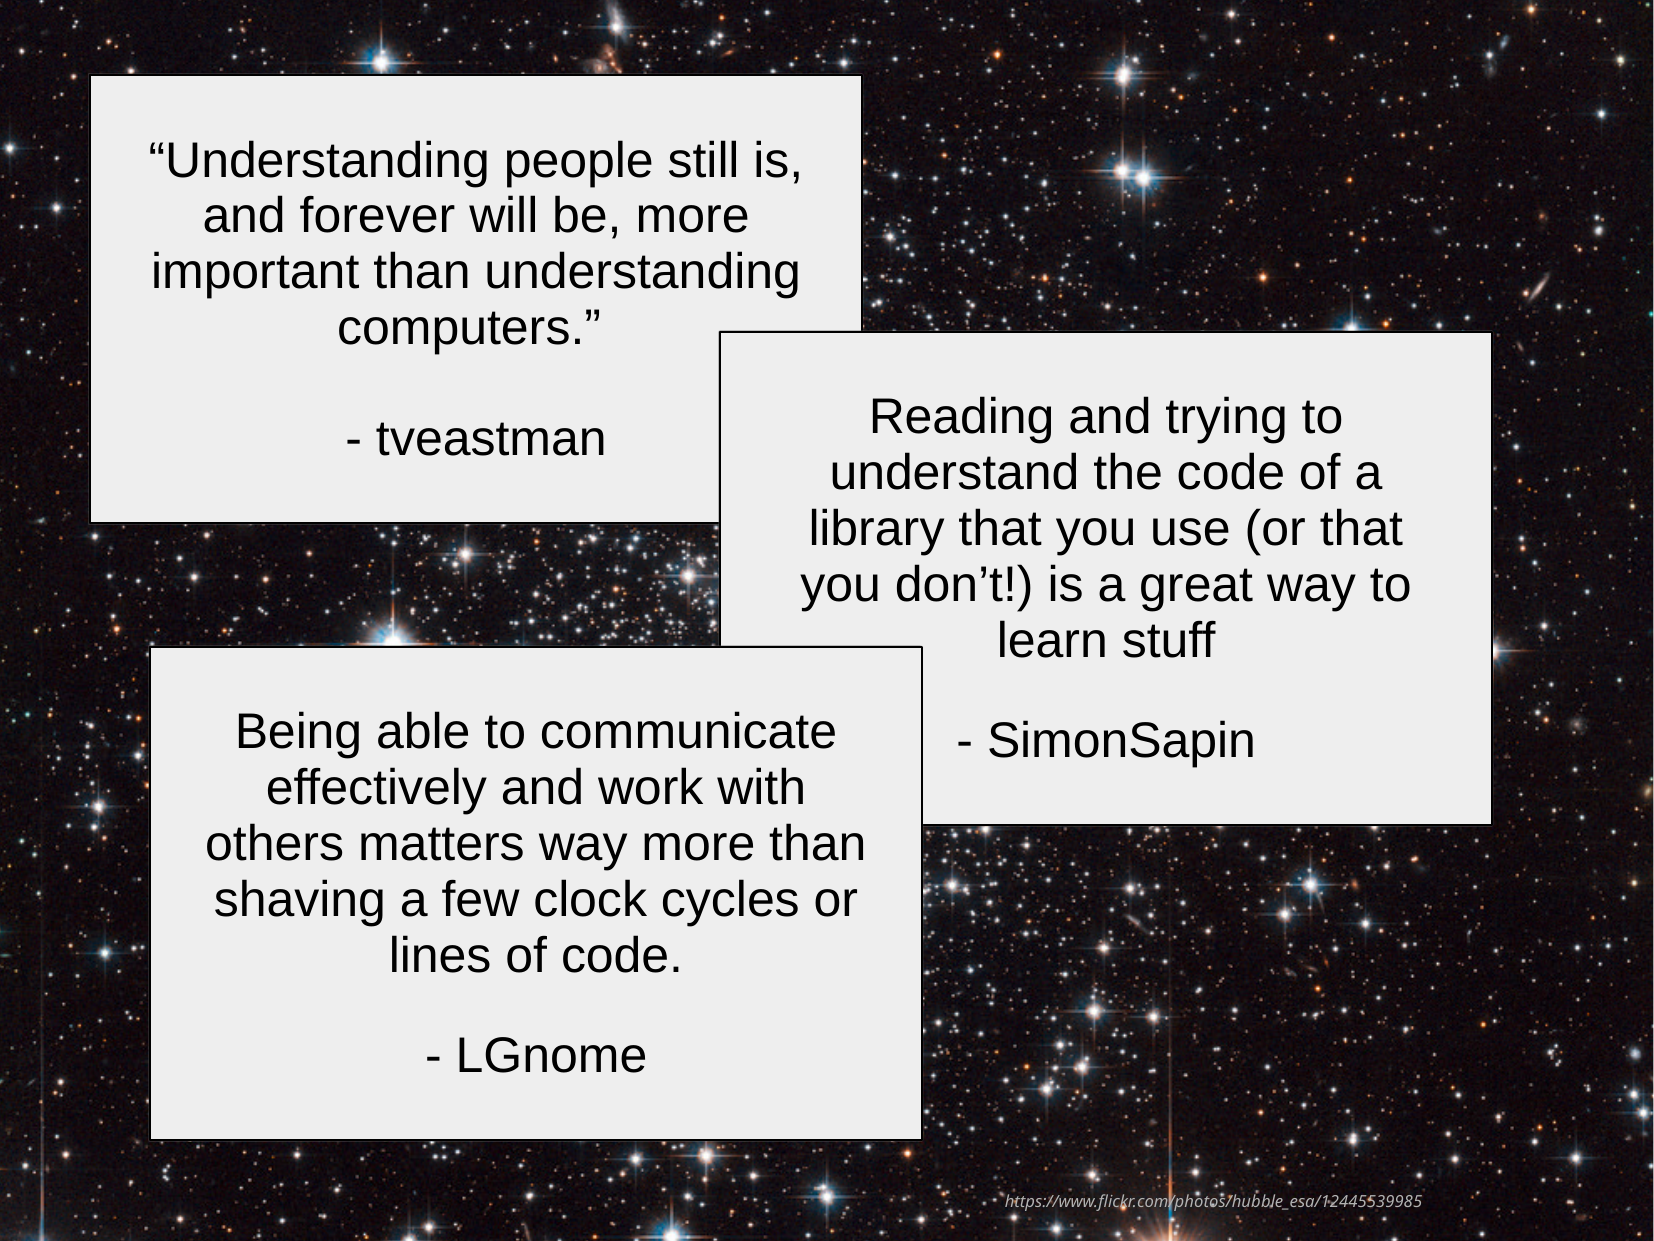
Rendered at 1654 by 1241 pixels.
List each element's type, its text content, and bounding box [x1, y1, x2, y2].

title “Understanding people still is, and forever will be, more important than understanding computers.” - tveastman [90, 75, 863, 524]
title Reading and trying to understand the code of a library that you use (or that you don’t!) is a great way to learn stuff - SimonSapin [720, 331, 1493, 826]
picture [0, 0, 1654, 1241]
title Being able to communicate effectively and work with others matters way more than shaving a few clock cycles or lines of code. - LGnome [150, 646, 923, 1141]
text_box https://www.flickr.com/photos/hubble_esa/12445539985 [990, 1182, 1625, 1241]
